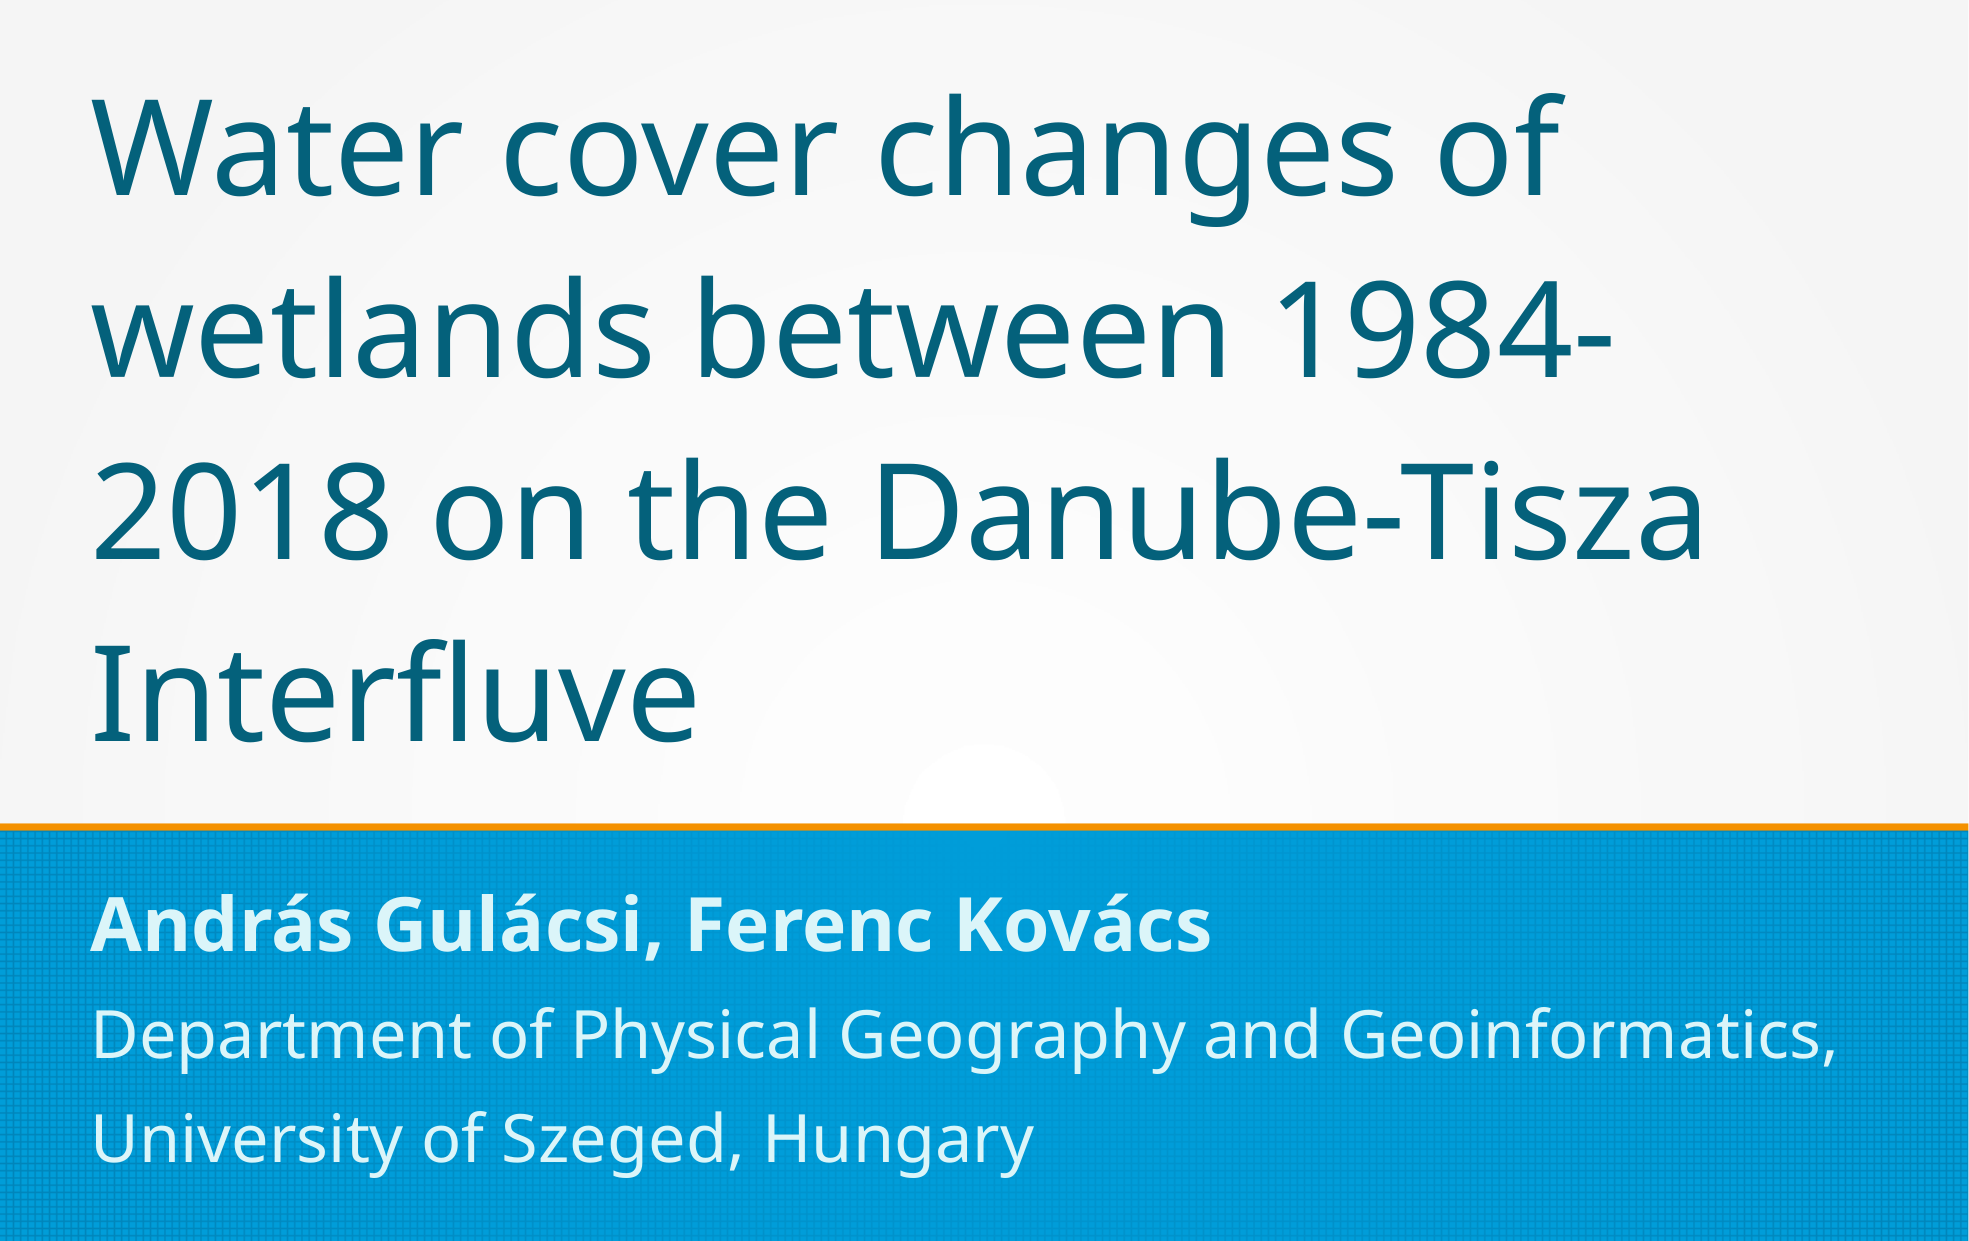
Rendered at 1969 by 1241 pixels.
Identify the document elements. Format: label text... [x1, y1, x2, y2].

picture [0, 0, 1969, 830]
title Water cover changes of wetlands between 1984-2018 on the Danube-Tisza Interfluve [90, 49, 1862, 781]
subtitle András Gulácsi, Ferenc Kovács Department of Physical Geography and Geoinformatics, University of Szeged, Hungary [90, 855, 1861, 1142]
